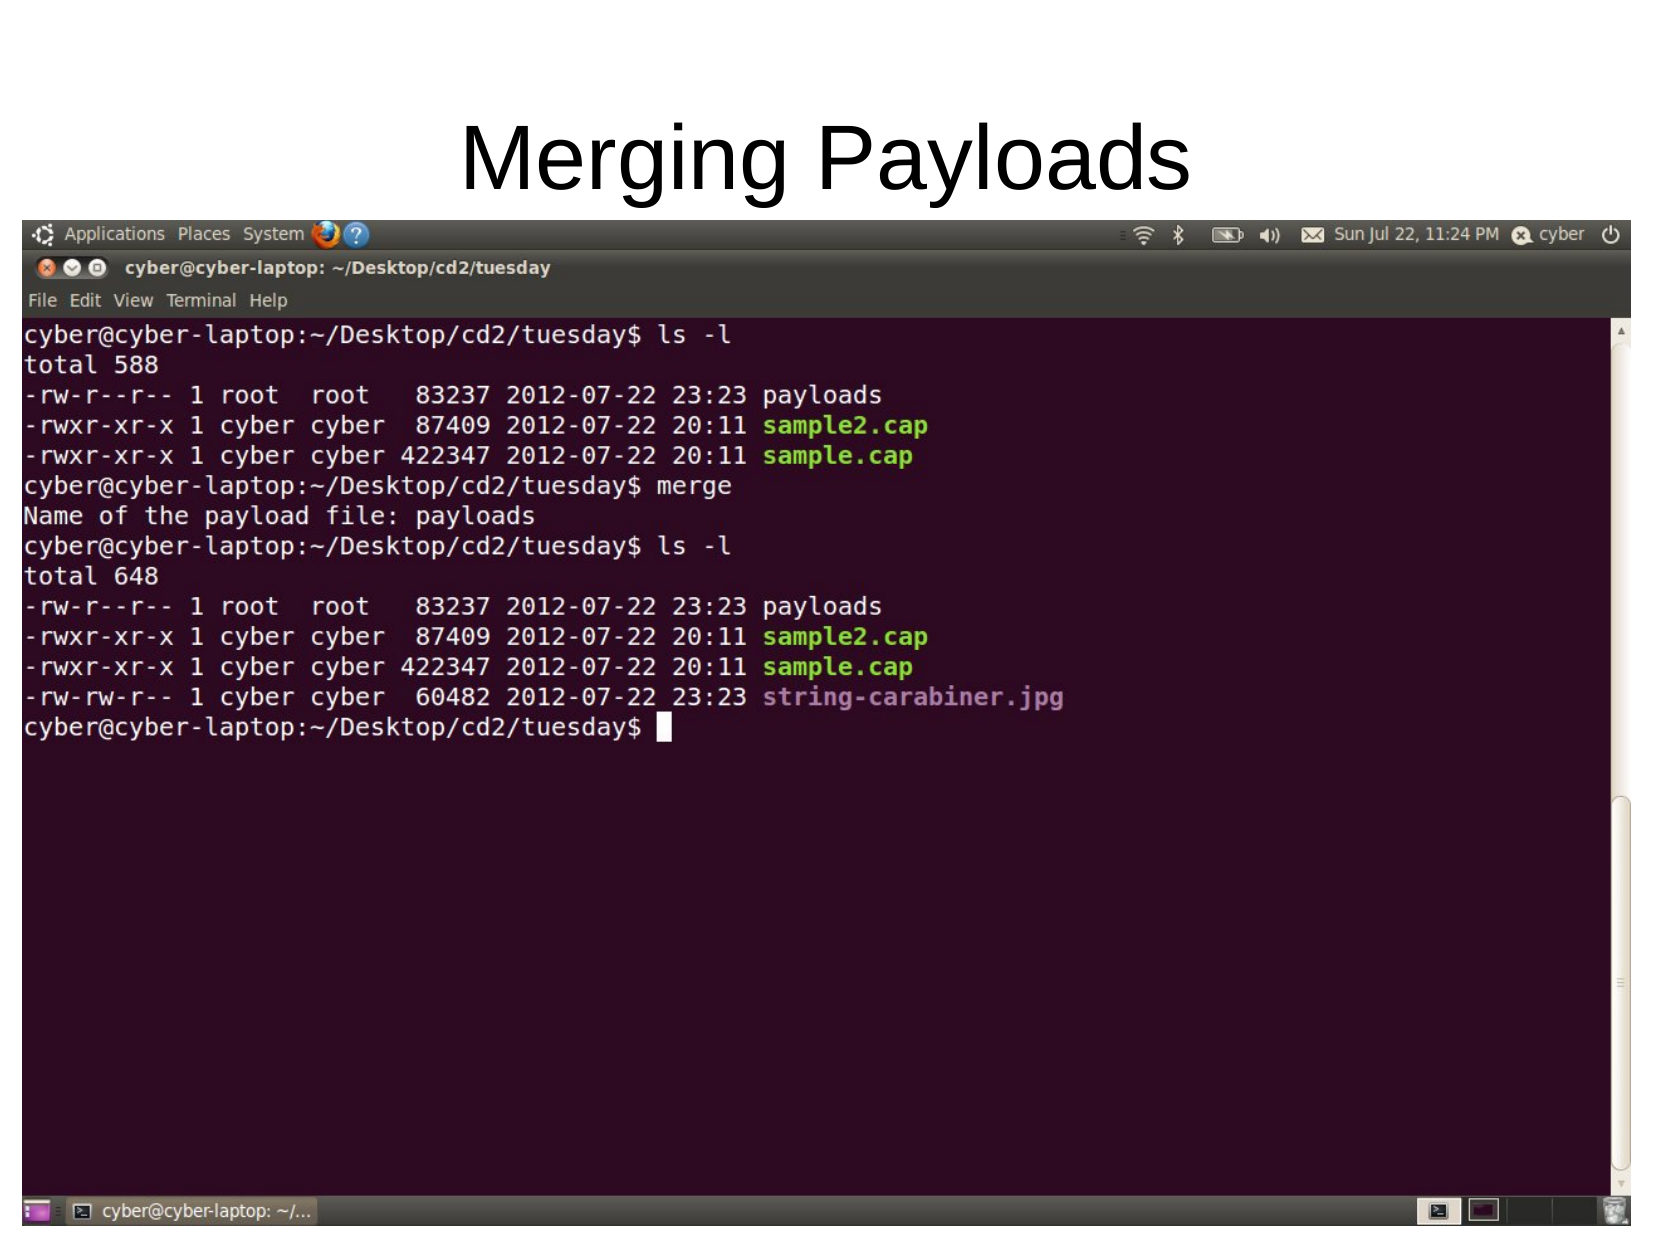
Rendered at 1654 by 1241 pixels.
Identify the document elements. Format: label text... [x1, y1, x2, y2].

picture [22, 220, 1631, 1226]
title Merging Payloads [82, 49, 1571, 220]
